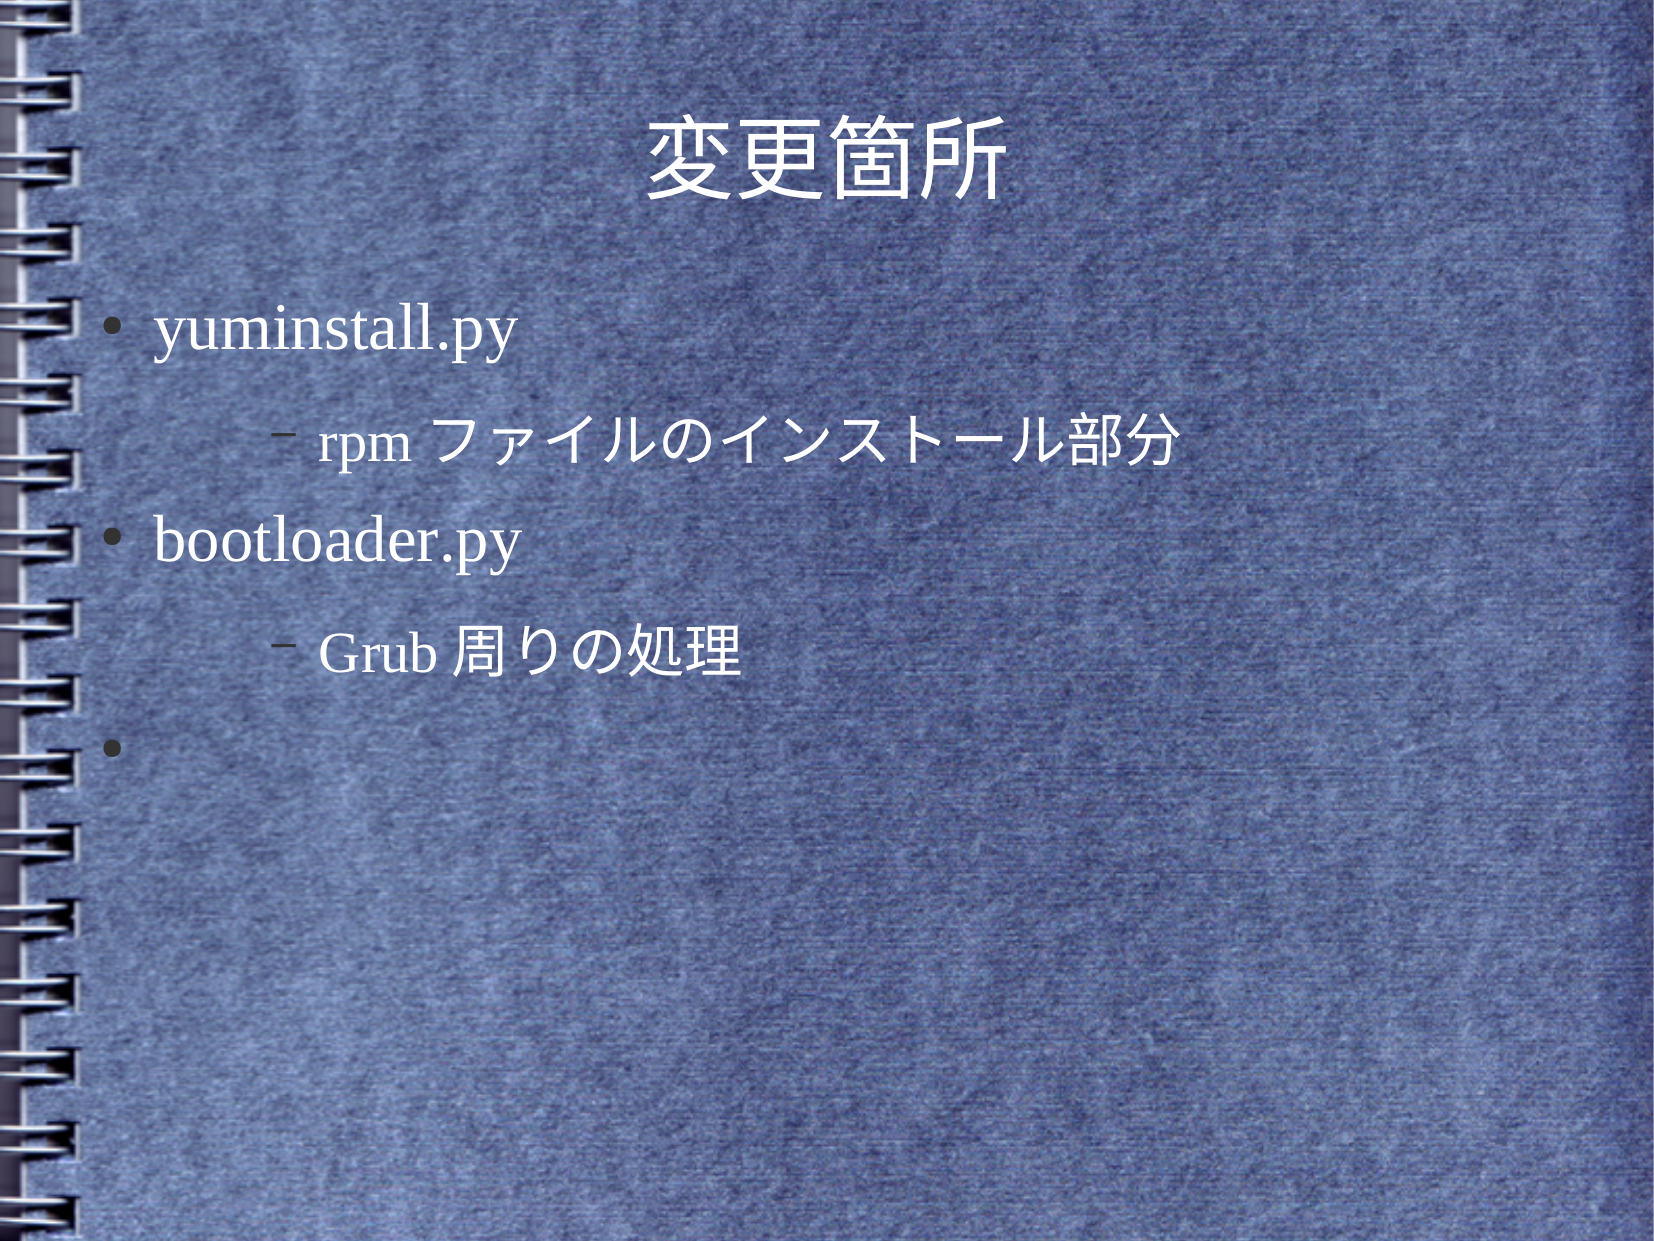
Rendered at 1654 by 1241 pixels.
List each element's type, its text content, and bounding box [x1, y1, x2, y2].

title 変更箇所 [82, 49, 1571, 257]
list yuminstall.py rpmファイルのインストール部分 bootloader.py Grub周りの処理 [82, 290, 1571, 1109]
picture [0, 0, 1654, 1241]
